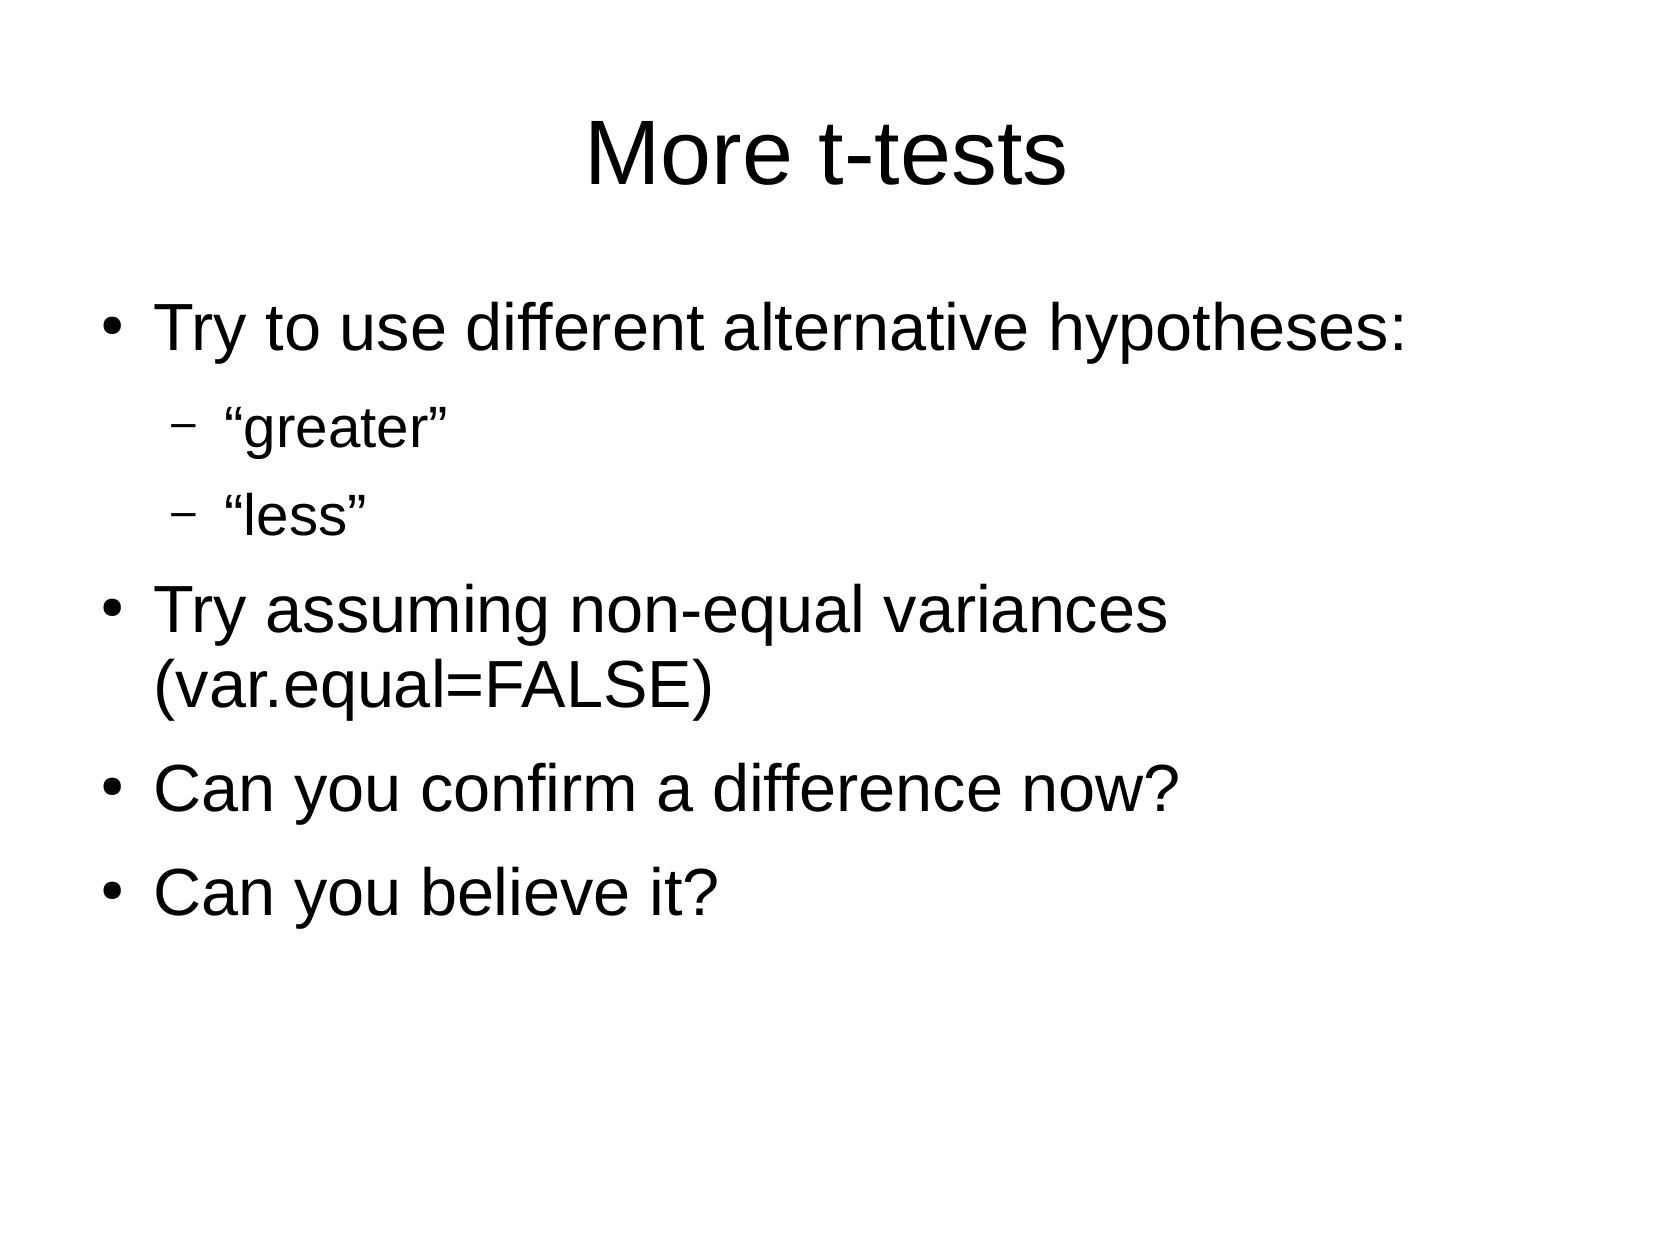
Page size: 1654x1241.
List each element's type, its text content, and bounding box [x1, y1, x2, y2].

title More t-tests [82, 49, 1571, 257]
list Try to use different alternative hypotheses: “greater” “less” Try assuming non-equal variances (var.equal=FALSE) Can you confirm a difference now? Can you believe it? [82, 290, 1571, 1010]
